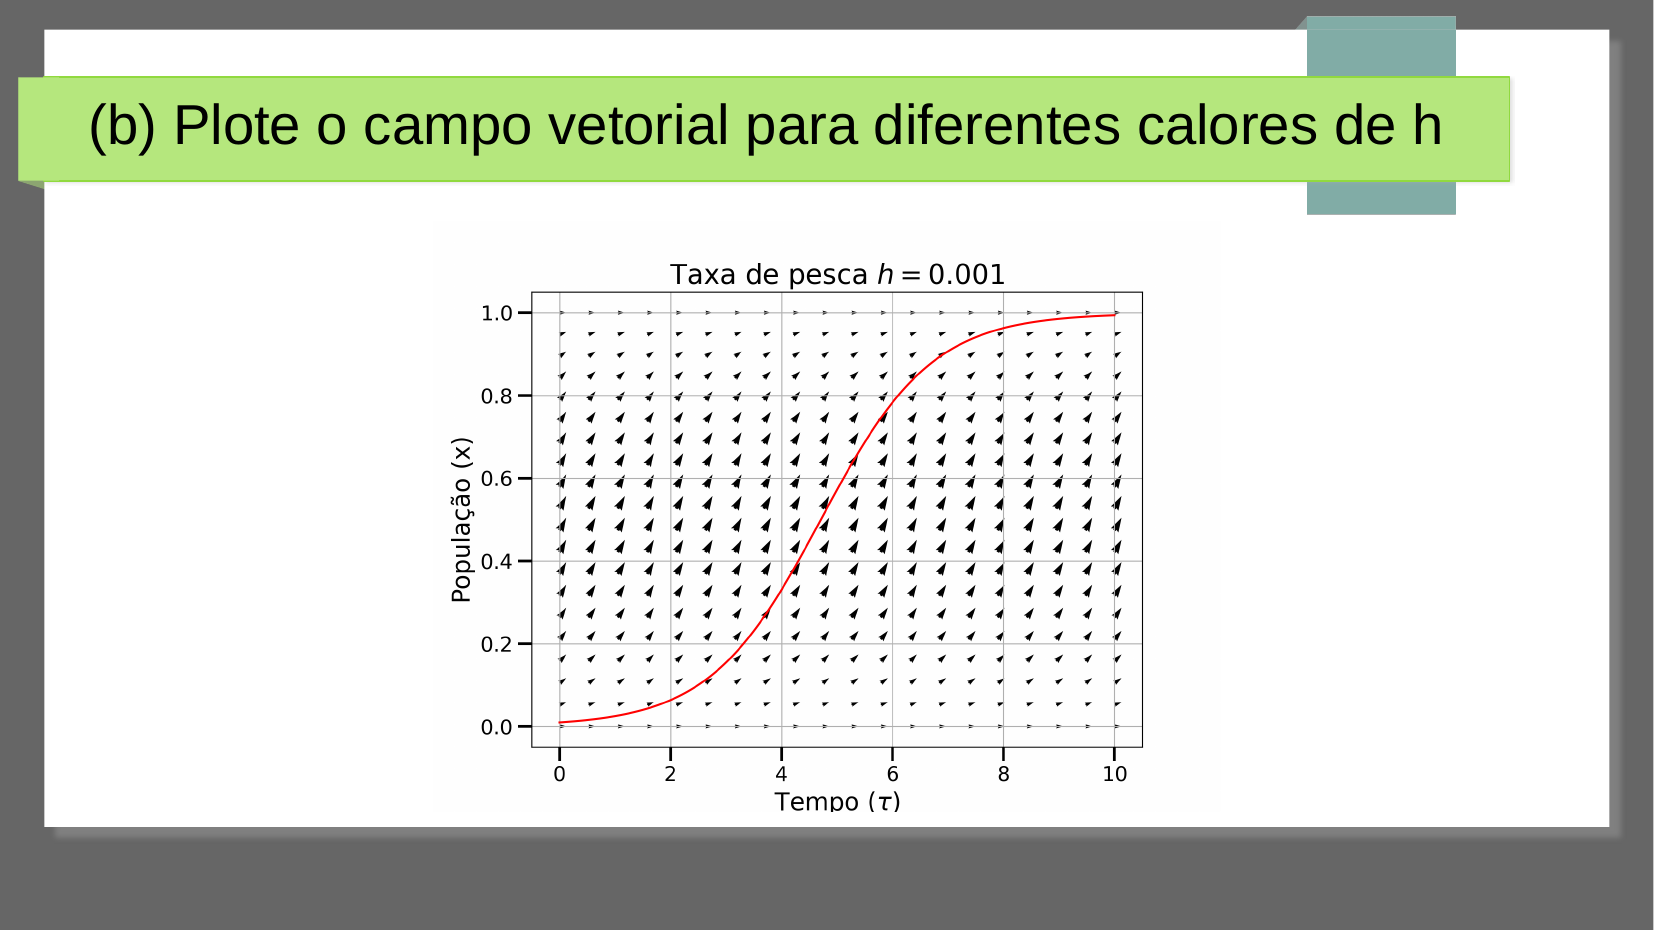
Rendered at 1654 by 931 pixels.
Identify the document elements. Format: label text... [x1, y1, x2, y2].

title (b) Plote o campo vetorial para diferentes calores de h [88, 73, 1506, 178]
picture [433, 221, 1221, 813]
